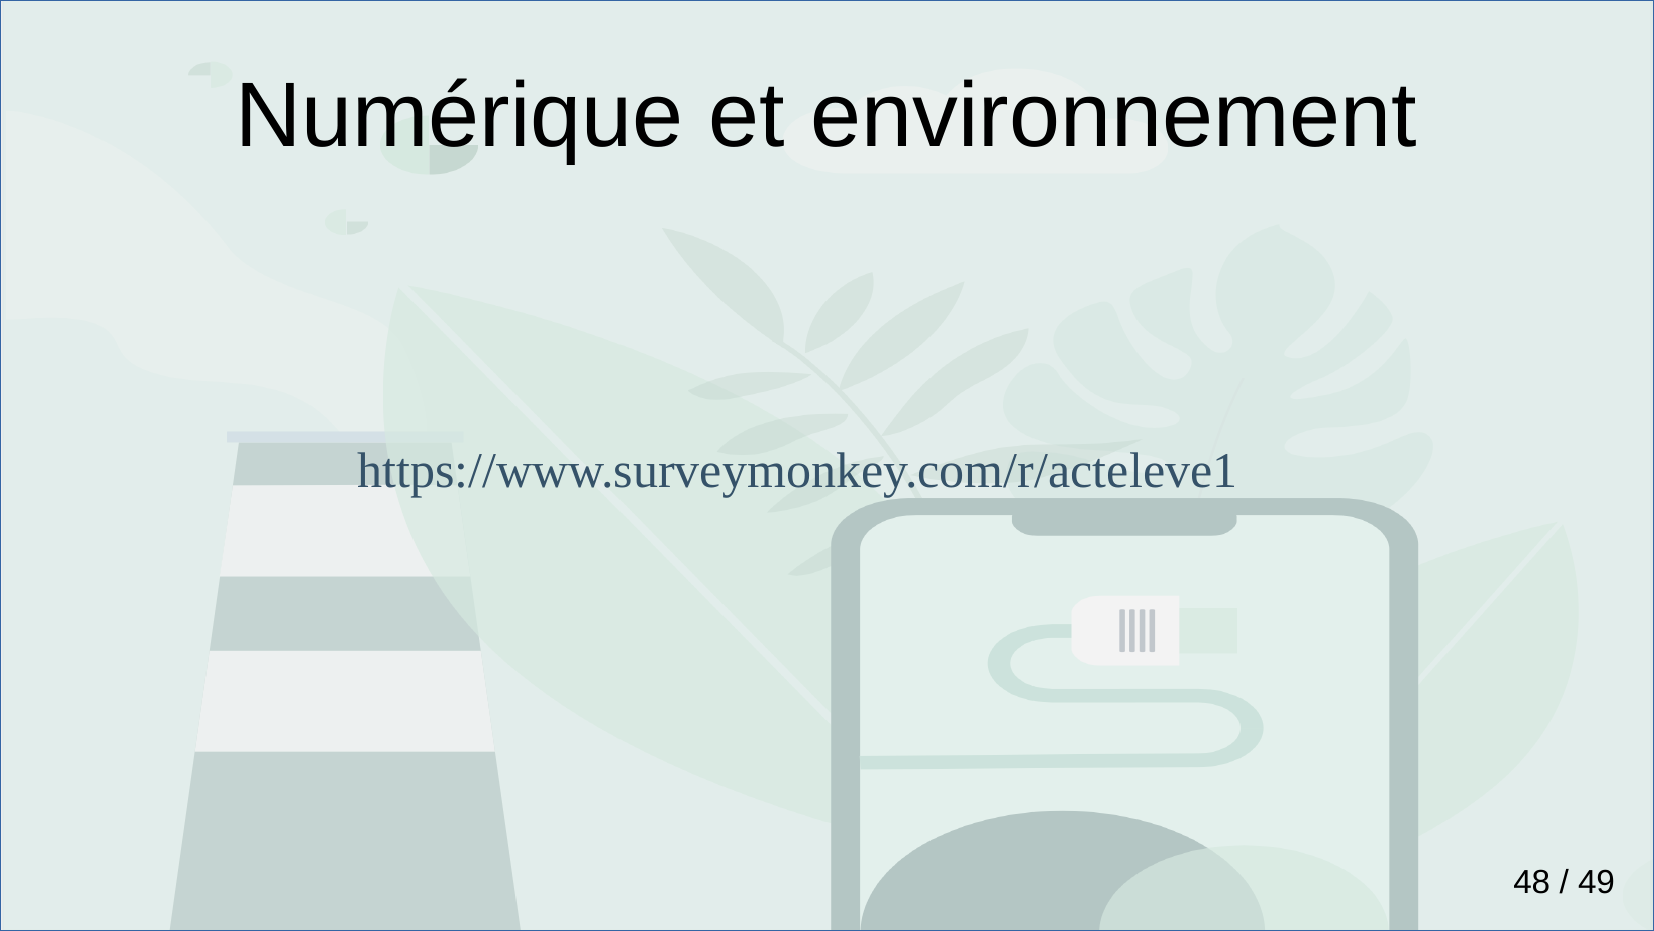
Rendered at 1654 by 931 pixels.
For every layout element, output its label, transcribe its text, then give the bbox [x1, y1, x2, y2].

text_box <number> / 49 [1341, 855, 1630, 926]
title Numérique et environnement [82, 37, 1571, 193]
text_box https://www.surveymonkey.com/r/acteleve1 [342, 436, 1270, 591]
text_box [0, 0, 1654, 931]
